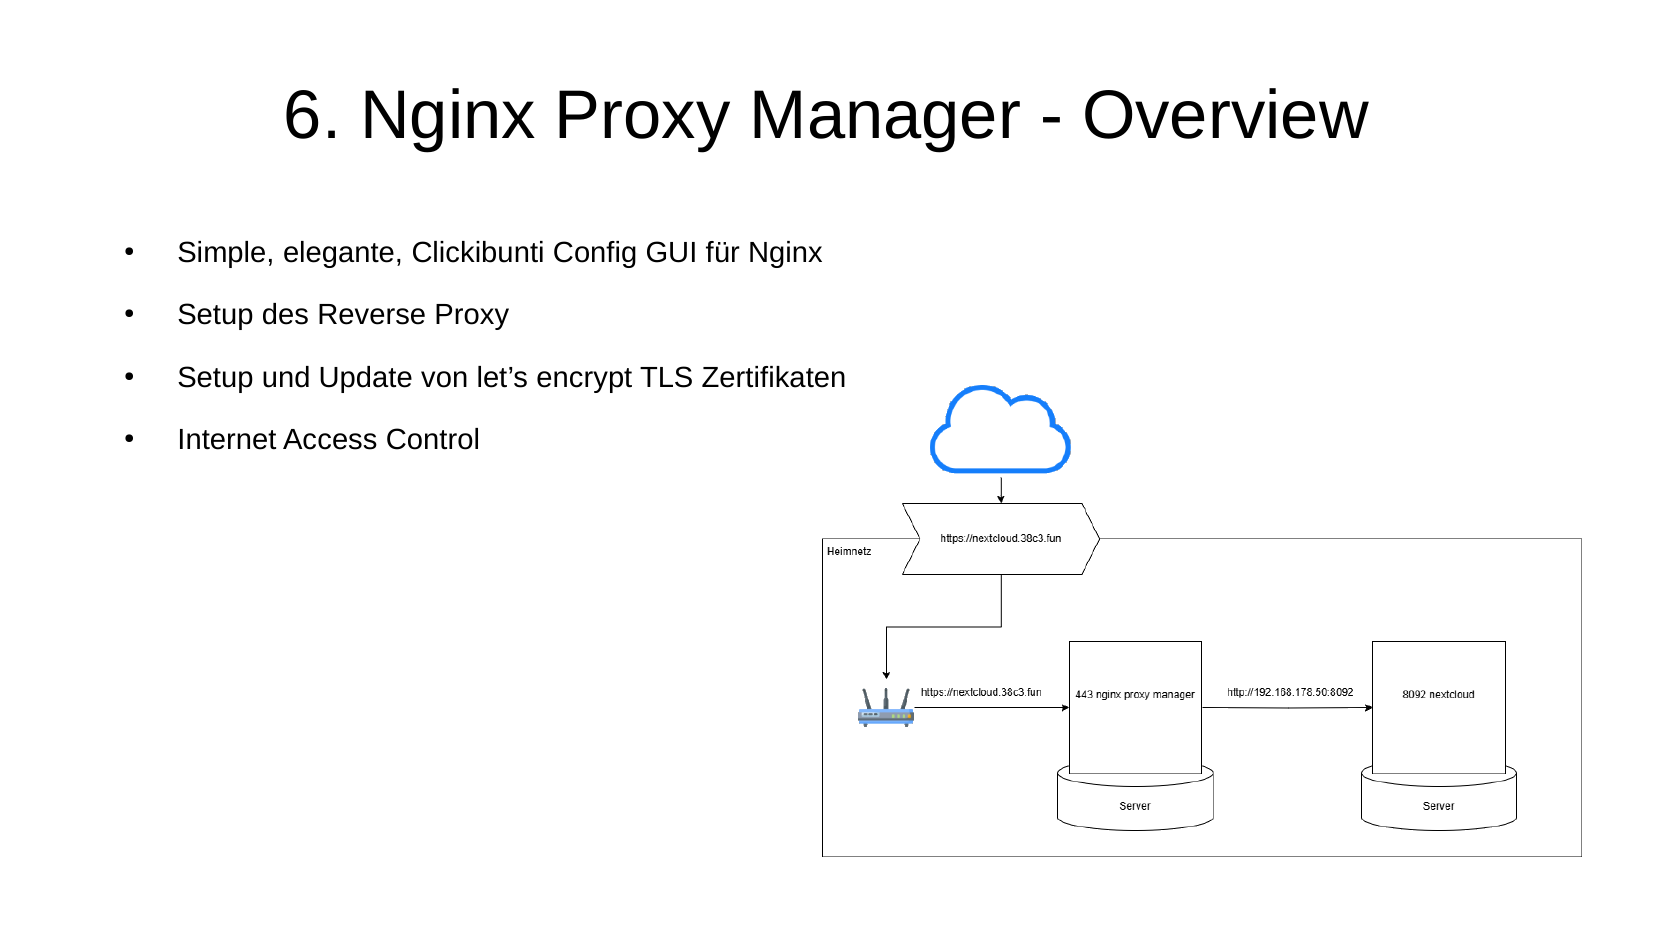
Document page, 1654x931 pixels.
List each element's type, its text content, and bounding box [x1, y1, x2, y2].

title 6. Nginx Proxy Manager - Overview [82, 37, 1571, 193]
list Simple, elegante, Clickibunti Config GUI für Nginx Setup des Reverse Proxy Setup und Update von let’s encrypt TLS Zertifikaten Internet Access Control [106, 236, 1595, 905]
picture [822, 379, 1582, 857]
